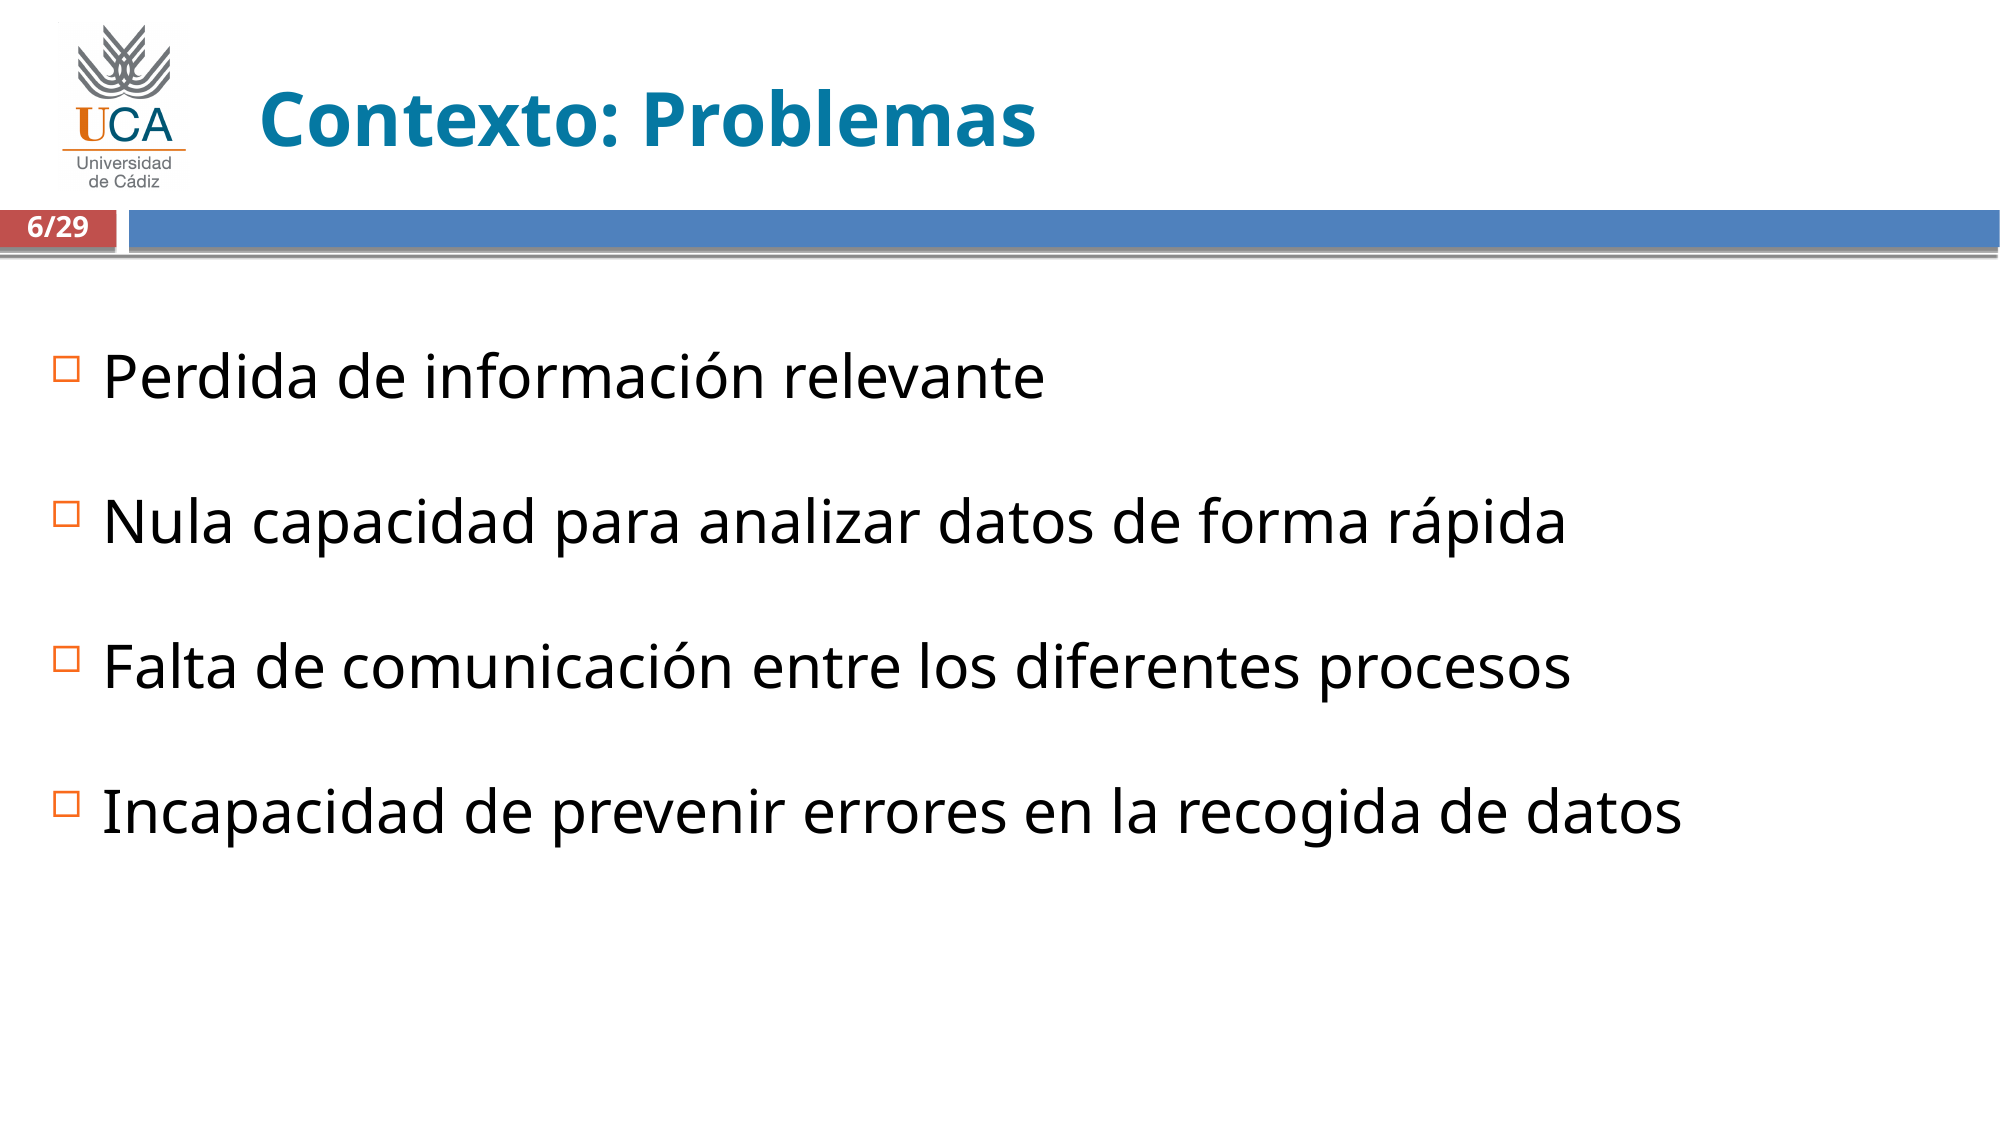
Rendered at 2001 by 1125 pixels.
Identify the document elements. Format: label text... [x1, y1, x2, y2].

picture [58, 22, 190, 191]
text_box <número>/29 [0, 208, 117, 249]
text_box Contexto: Problemas [243, 44, 1752, 188]
text_box Perdida de información relevante Nula capacidad para analizar datos de forma rápida Falta de comunicación entre los diferentes procesos Incapacidad de prevenir errores en la recogida de datos [35, 330, 1961, 1063]
